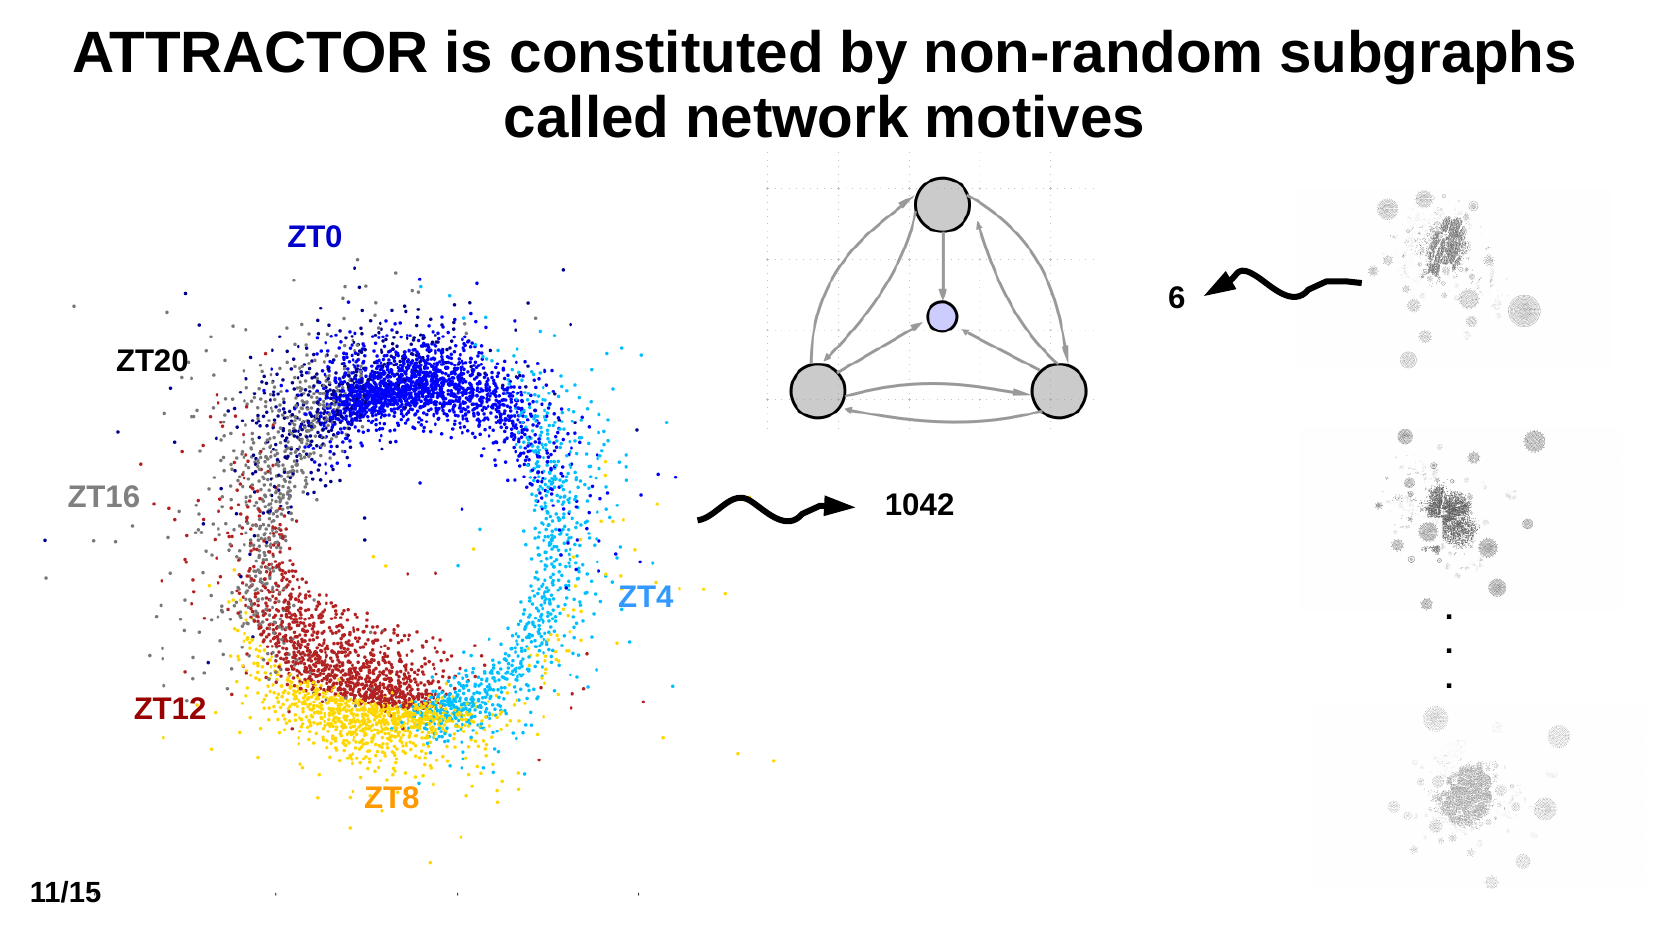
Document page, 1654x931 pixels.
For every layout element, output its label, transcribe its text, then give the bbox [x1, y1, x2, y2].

text_box . . . [1430, 583, 1596, 703]
picture [1313, 704, 1645, 890]
text_box ZT20 [101, 335, 267, 435]
picture [1296, 197, 1612, 370]
picture [1299, 427, 1621, 612]
title ATTRACTOR is constituted by non-random subgraphs called network motives [30, 0, 1621, 197]
text_box ZT16 [52, 471, 218, 571]
text_box ZT0 [272, 211, 438, 311]
picture [0, 149, 1096, 901]
text_box 6 [1153, 273, 1319, 373]
text_box 1042 [870, 480, 1036, 579]
text_box ZT8 [349, 772, 515, 872]
text_box ZT4 [603, 571, 769, 671]
text_box ZT12 [119, 684, 285, 783]
text_box 11/15 [15, 840, 121, 917]
